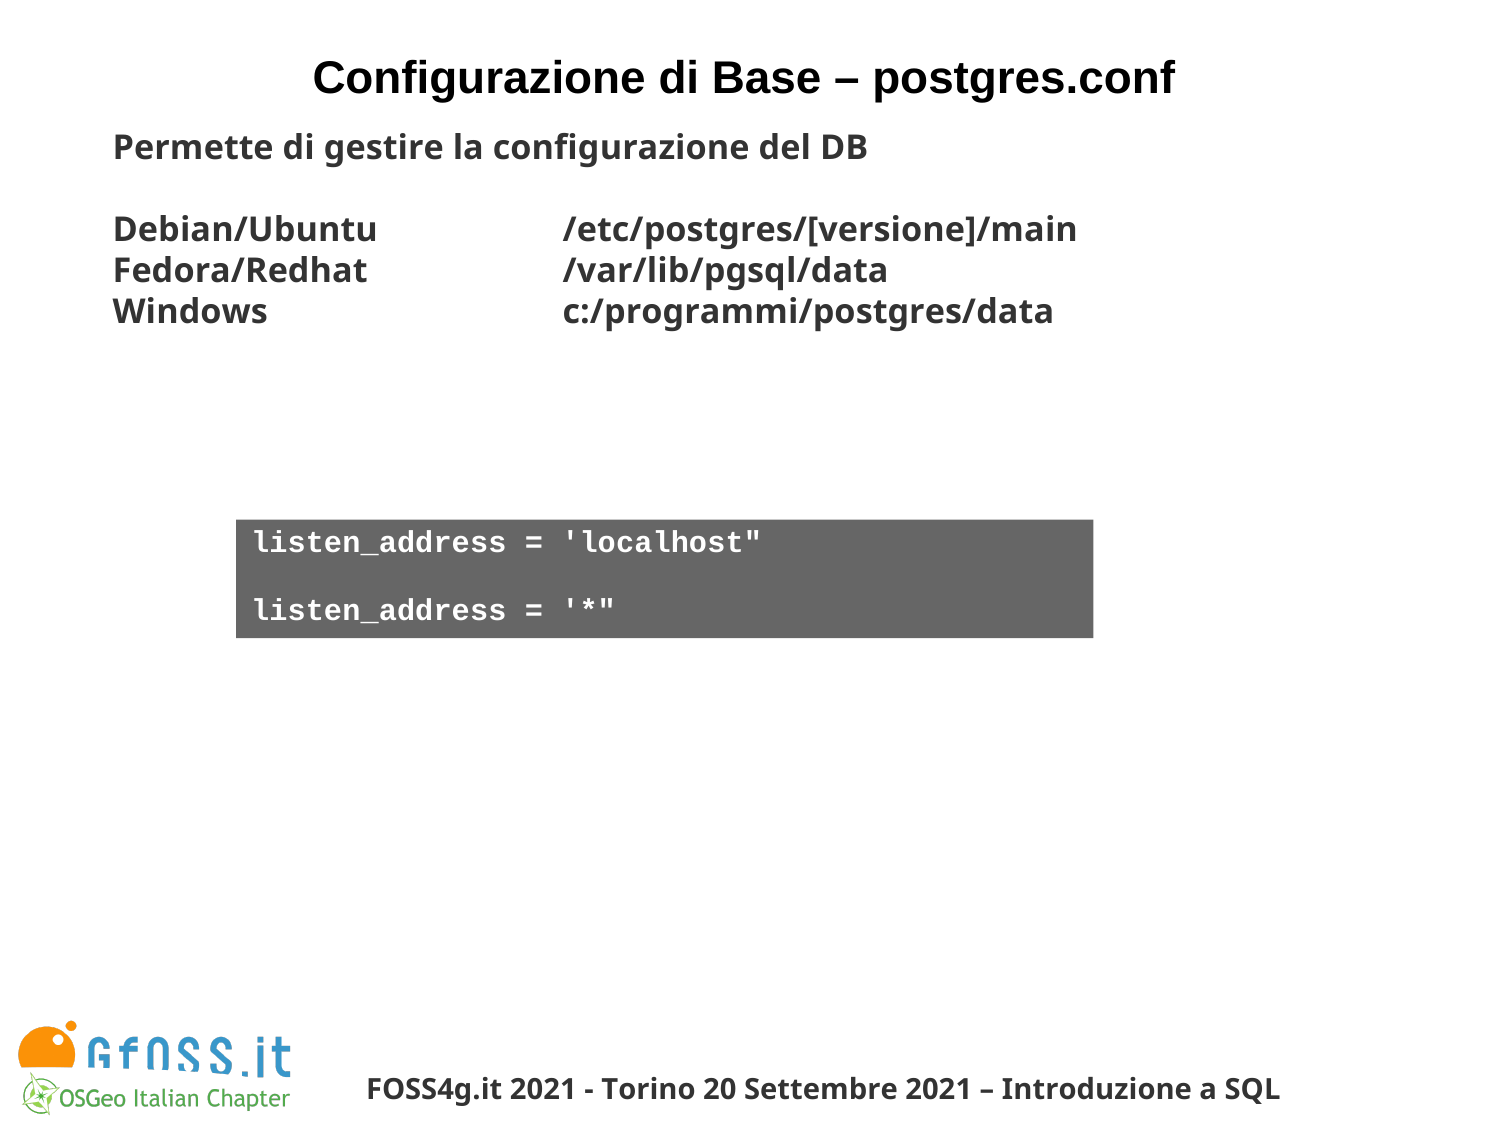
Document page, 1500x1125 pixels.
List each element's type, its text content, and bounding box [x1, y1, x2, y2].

title Configurazione di Base – postgres.conf [0, 33, 1489, 119]
text_box listen_address = 'localhost" listen_address = '*" [236, 519, 1094, 639]
picture [0, 1009, 308, 1125]
text_box Permette di gestire la configurazione del DB Debian/Ubuntu /etc/postgres/[versione]/main Fedora/Redhat /var/lib/pgsql/data Windows c:/programmi/postgres/data [53, 117, 1430, 380]
